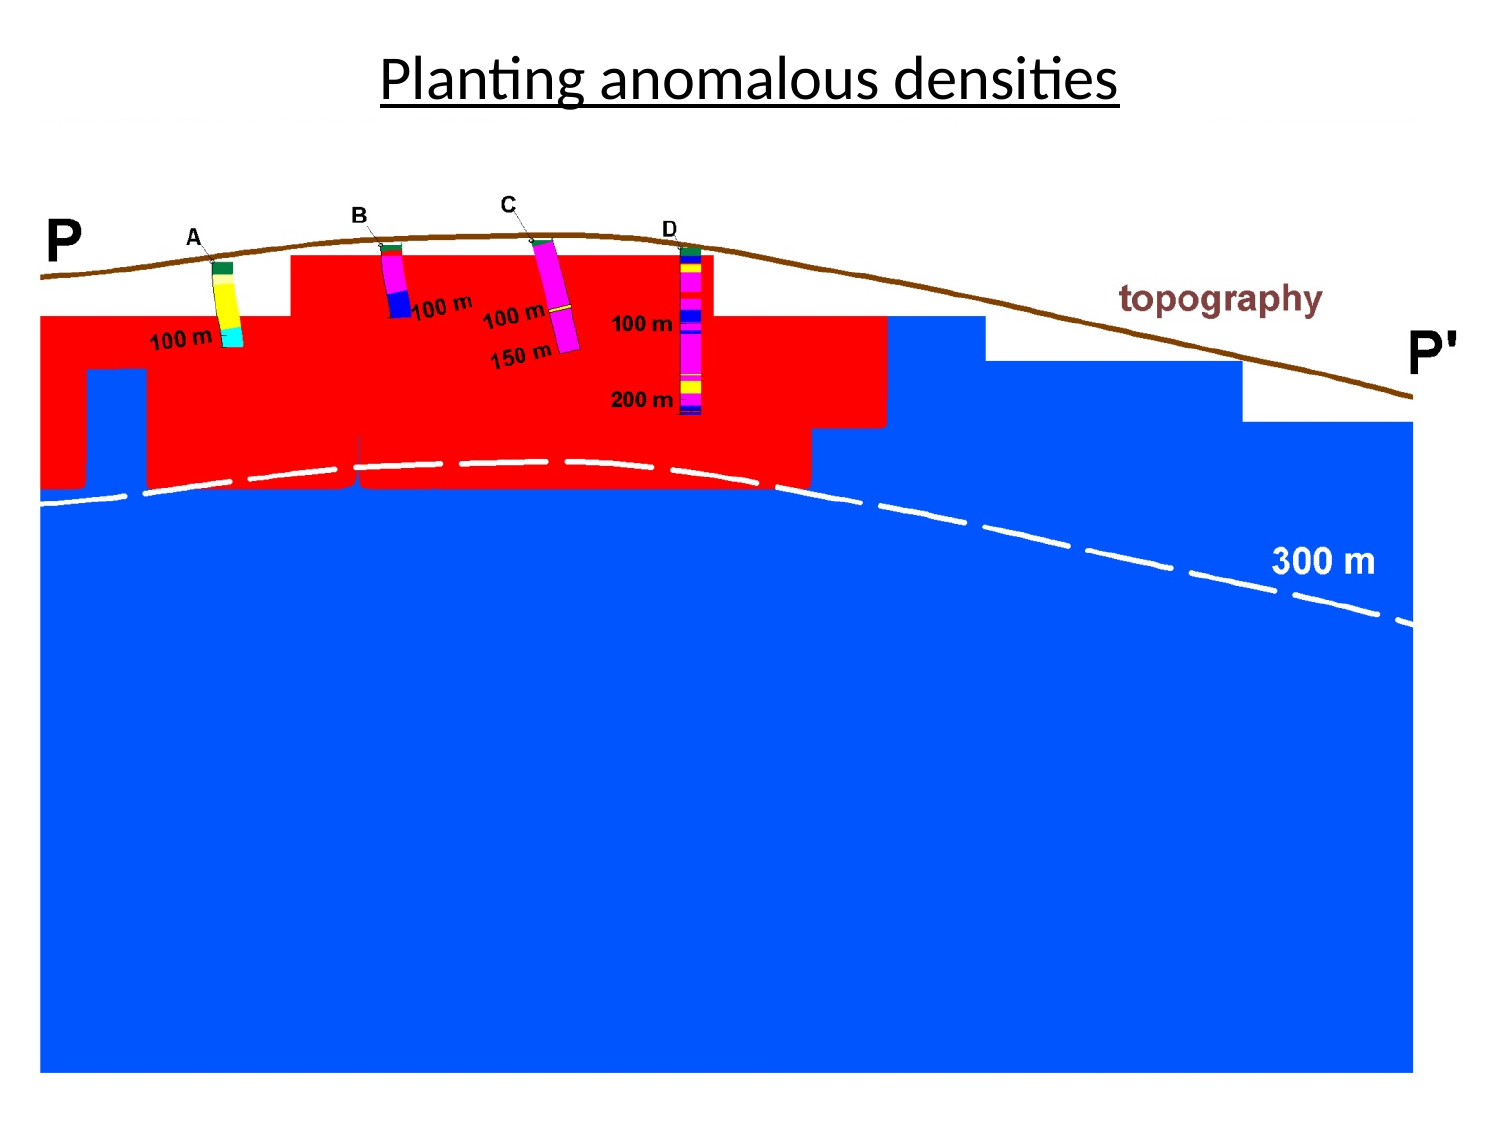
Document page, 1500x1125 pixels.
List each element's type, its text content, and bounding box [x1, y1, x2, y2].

picture [37, 119, 1463, 1089]
title Planting anomalous densities [75, 29, 1426, 119]
